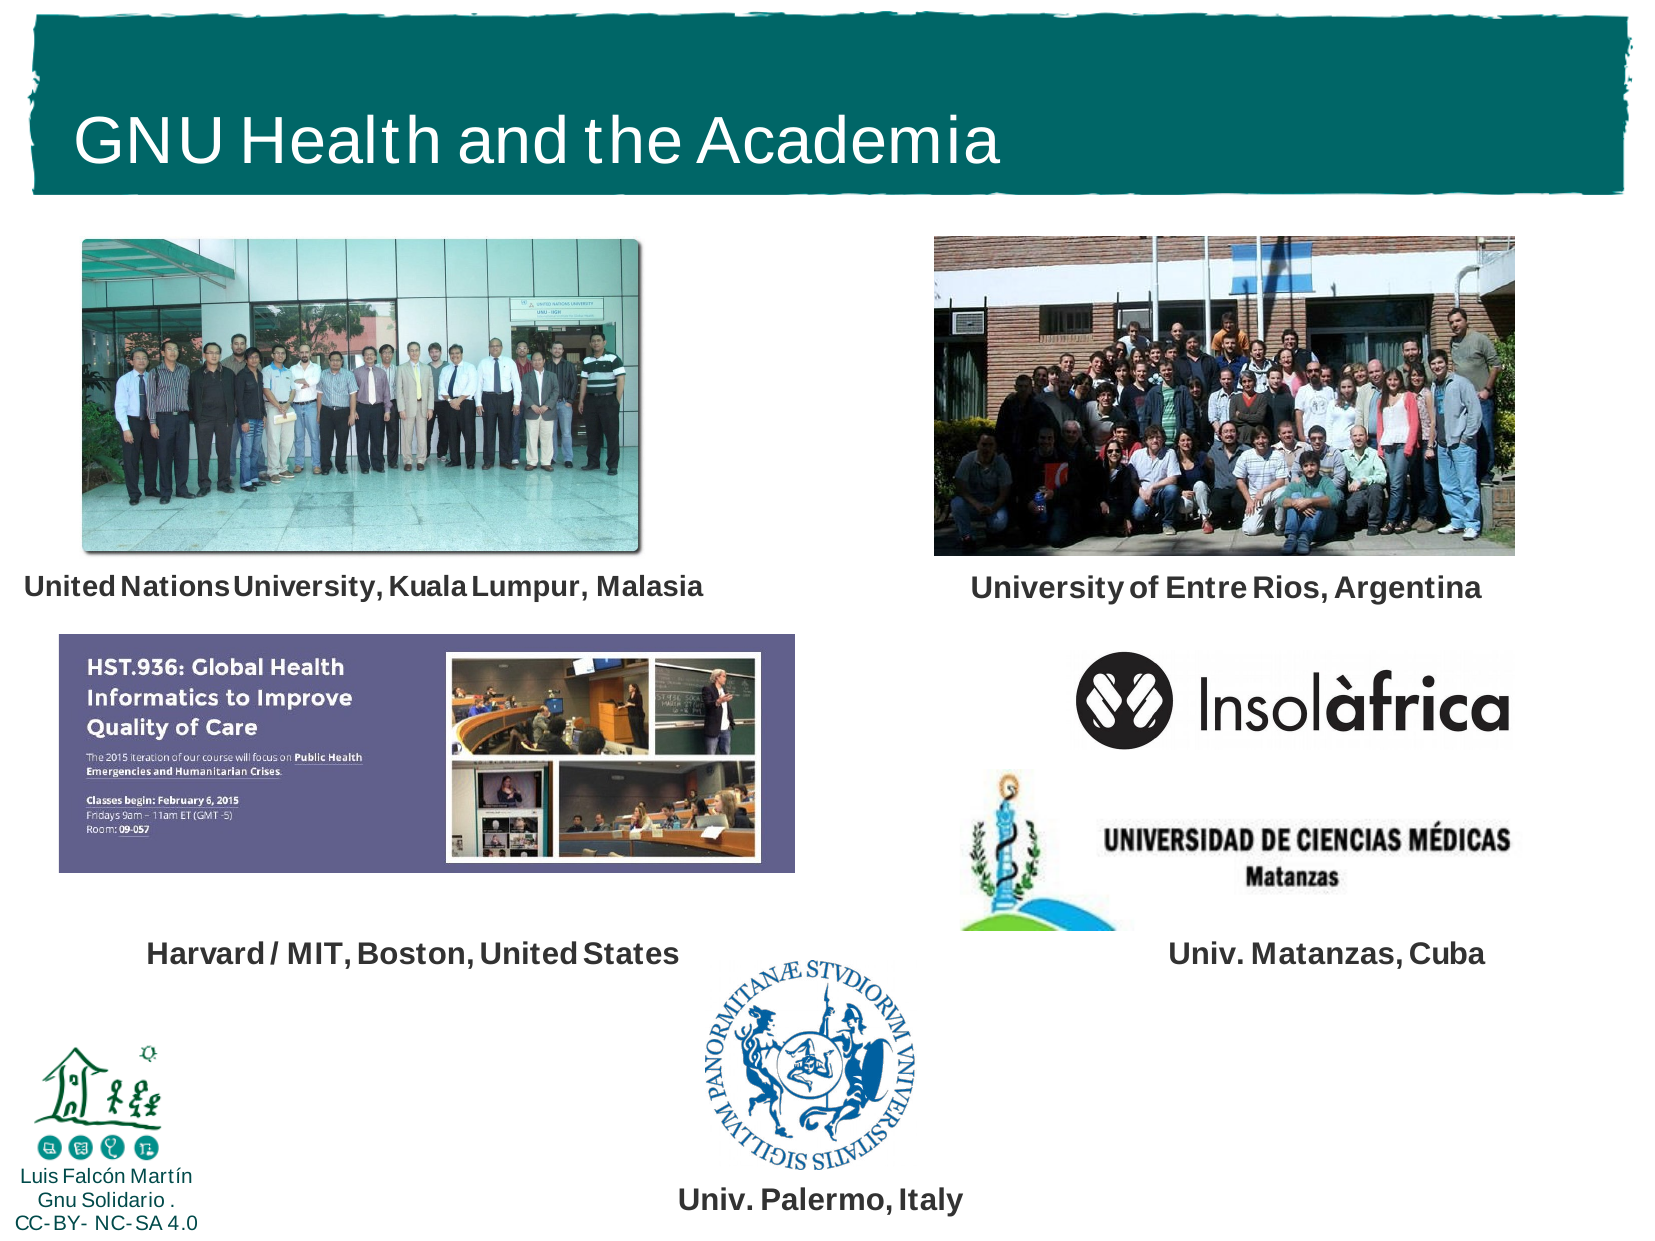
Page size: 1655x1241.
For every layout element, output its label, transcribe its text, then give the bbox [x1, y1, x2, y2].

picture [0, 0, 1654, 1211]
text_box Harvard/MIT,Boston,UnitedStates Univ.Matanzas,Cuba [59, 933, 1533, 1025]
text_box [960, 769, 1626, 930]
text_box [934, 236, 1515, 555]
text_box UnitedNationsUniversity,KualaLumpur, Malasia [21, 566, 709, 637]
text_box LuisFalcónMartín GnuSolidario. CC-BY-NC-SA4.0 [0, 1157, 213, 1241]
text_box [705, 1025, 917, 1169]
title GNUHealthandtheAcademia [48, 74, 1607, 179]
text_box UniversityofEntreRios,Argentina [968, 567, 1548, 643]
text_box [80, 236, 645, 558]
text_box [59, 634, 795, 872]
text_box Univ.Palermo,Italy [675, 1179, 972, 1217]
text_box [1067, 650, 1515, 749]
